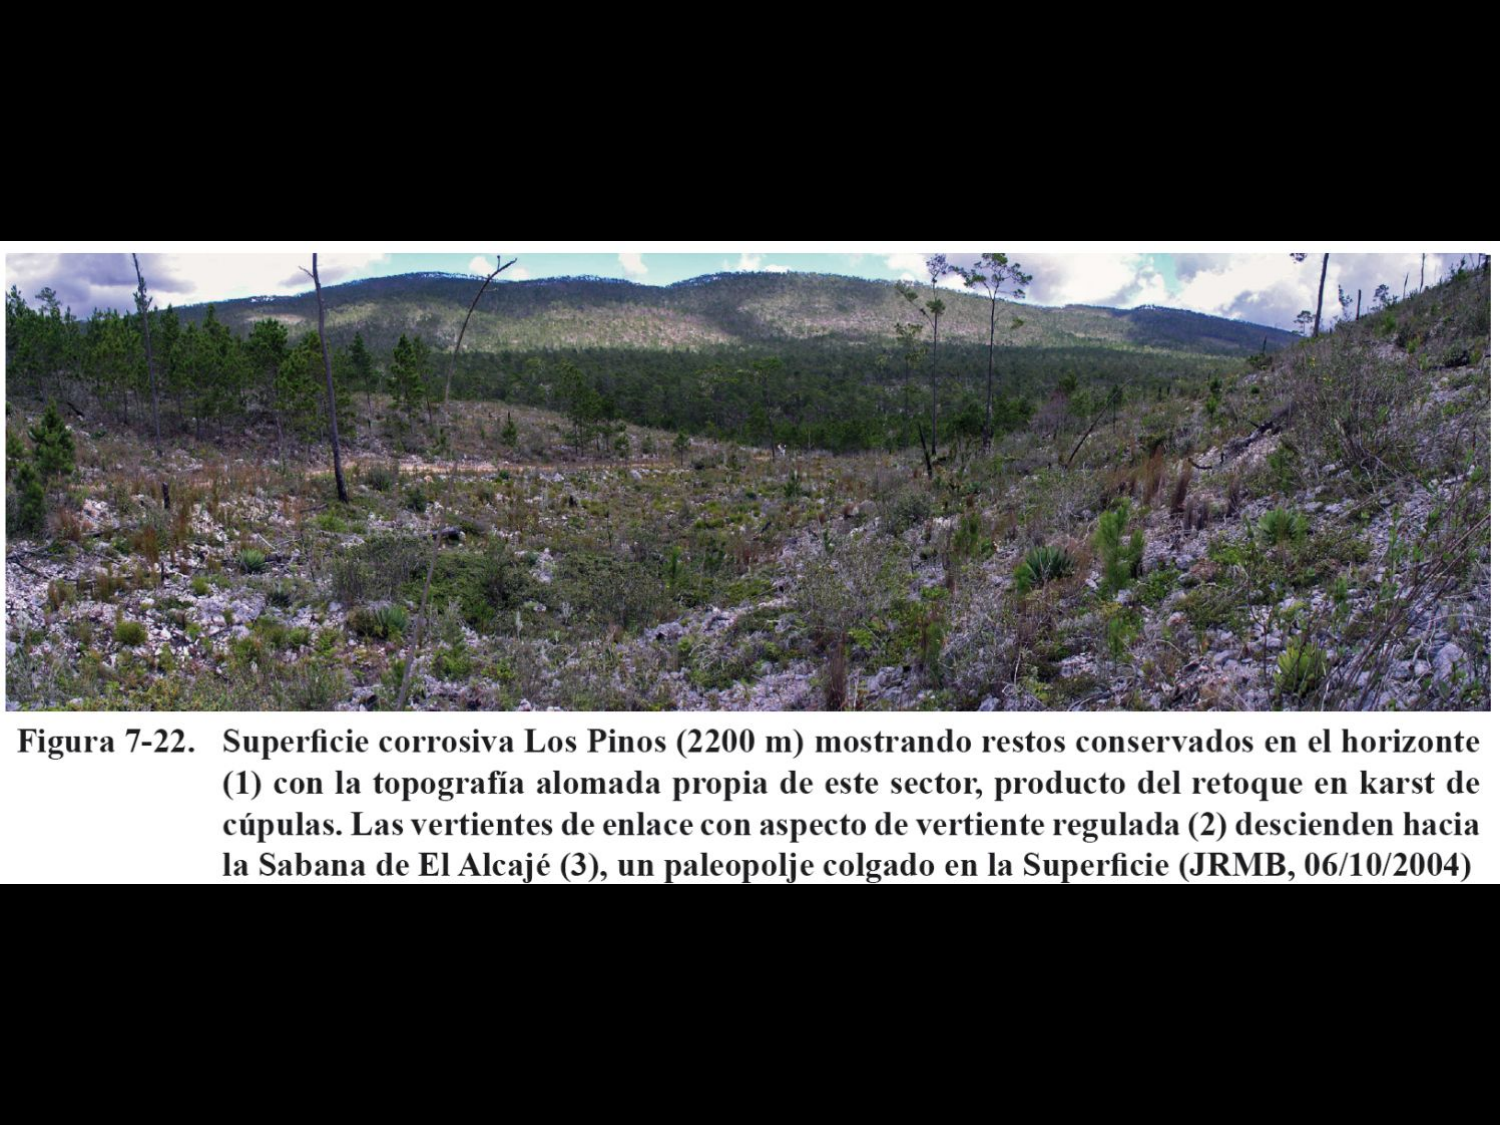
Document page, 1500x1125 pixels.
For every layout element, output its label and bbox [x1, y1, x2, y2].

picture [0, 241, 1500, 884]
